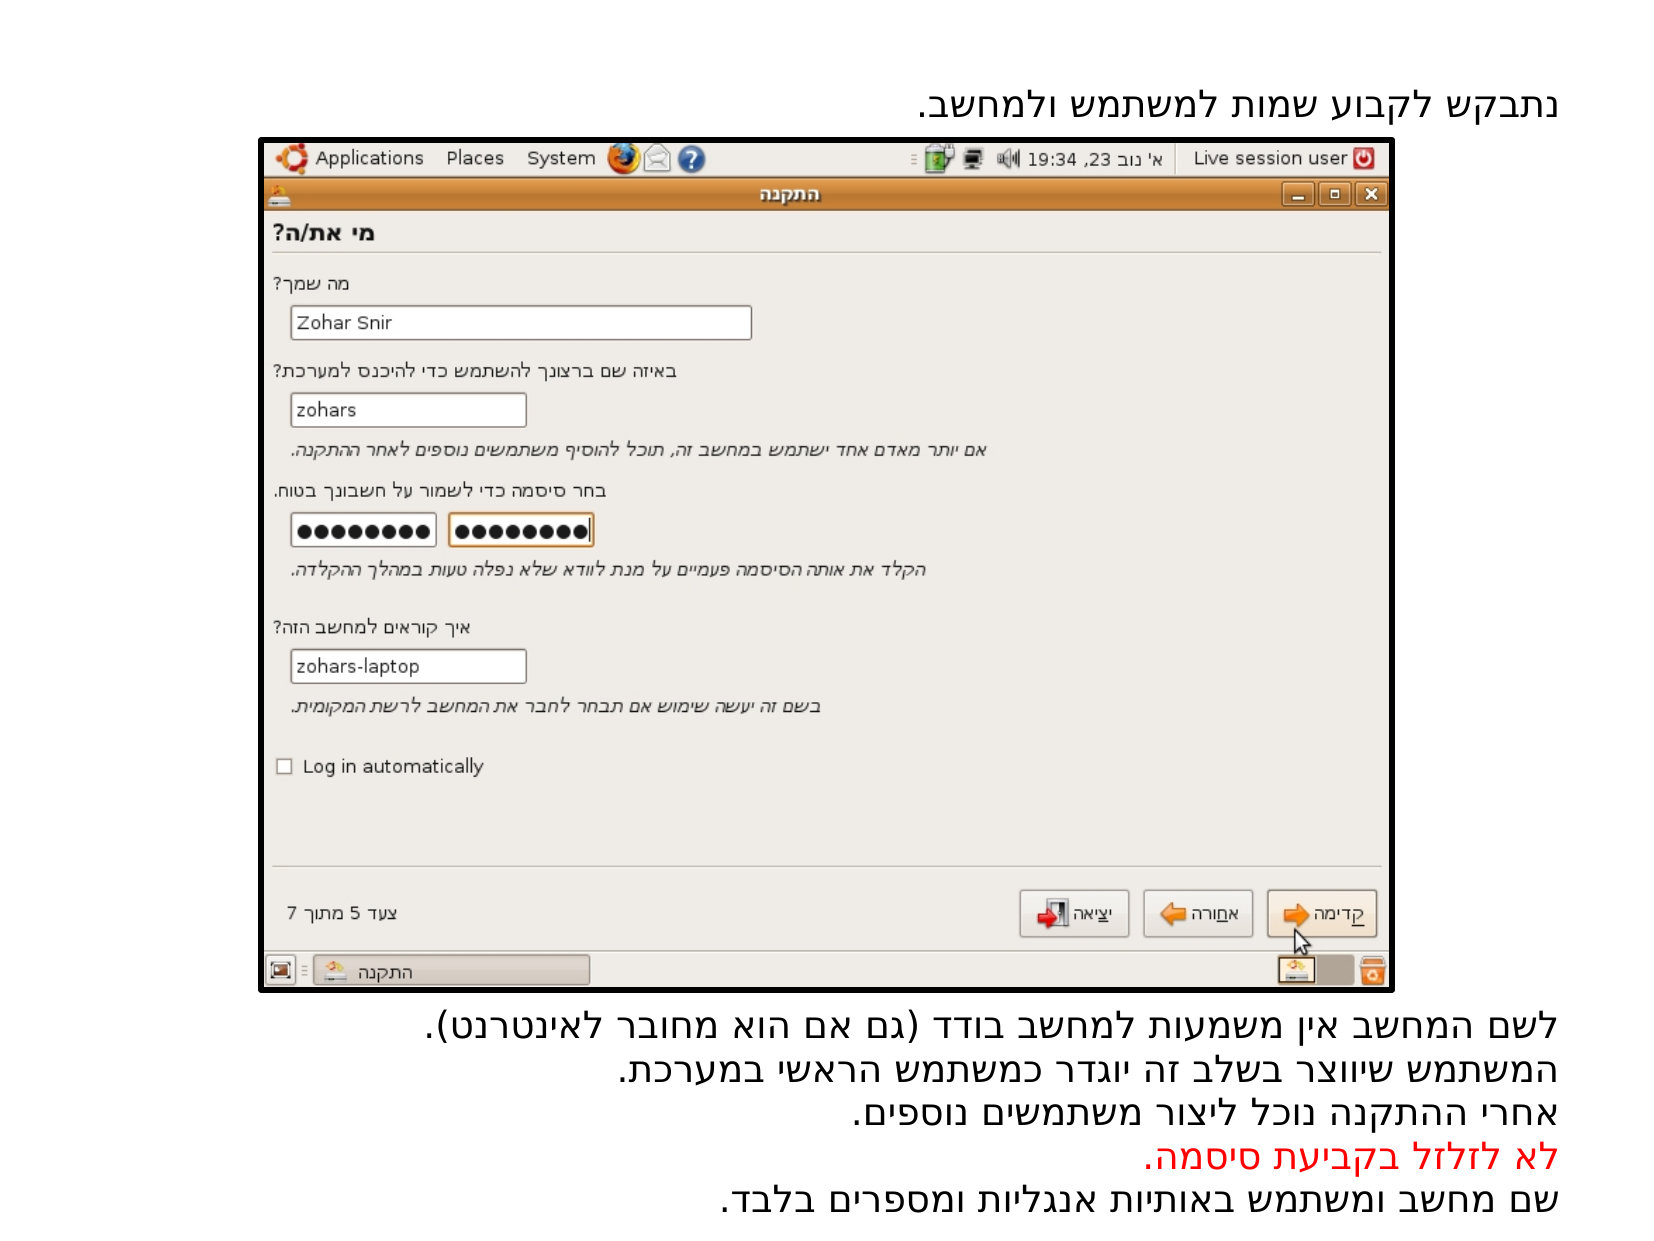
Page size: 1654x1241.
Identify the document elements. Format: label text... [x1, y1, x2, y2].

text_box נתבקש לקבוע שמות למשתמש ולמחשב. [225, 75, 1576, 136]
text_box לשם המחשב אין משמעות למחשב בודד (גם אם הוא מחובר לאינטרנט). המשתמש שיווצר בשלב זה יוגדר כמשתמש הראשי במערכת. אחרי ההתקנה נוכל ליצור משתמשים נוספים. לא לזלזל בקביעת סיסמה. שם מחשב ומשתמש באותיות אנגליות ומספרים בלבד. [75, 996, 1576, 1241]
picture [264, 142, 1390, 987]
